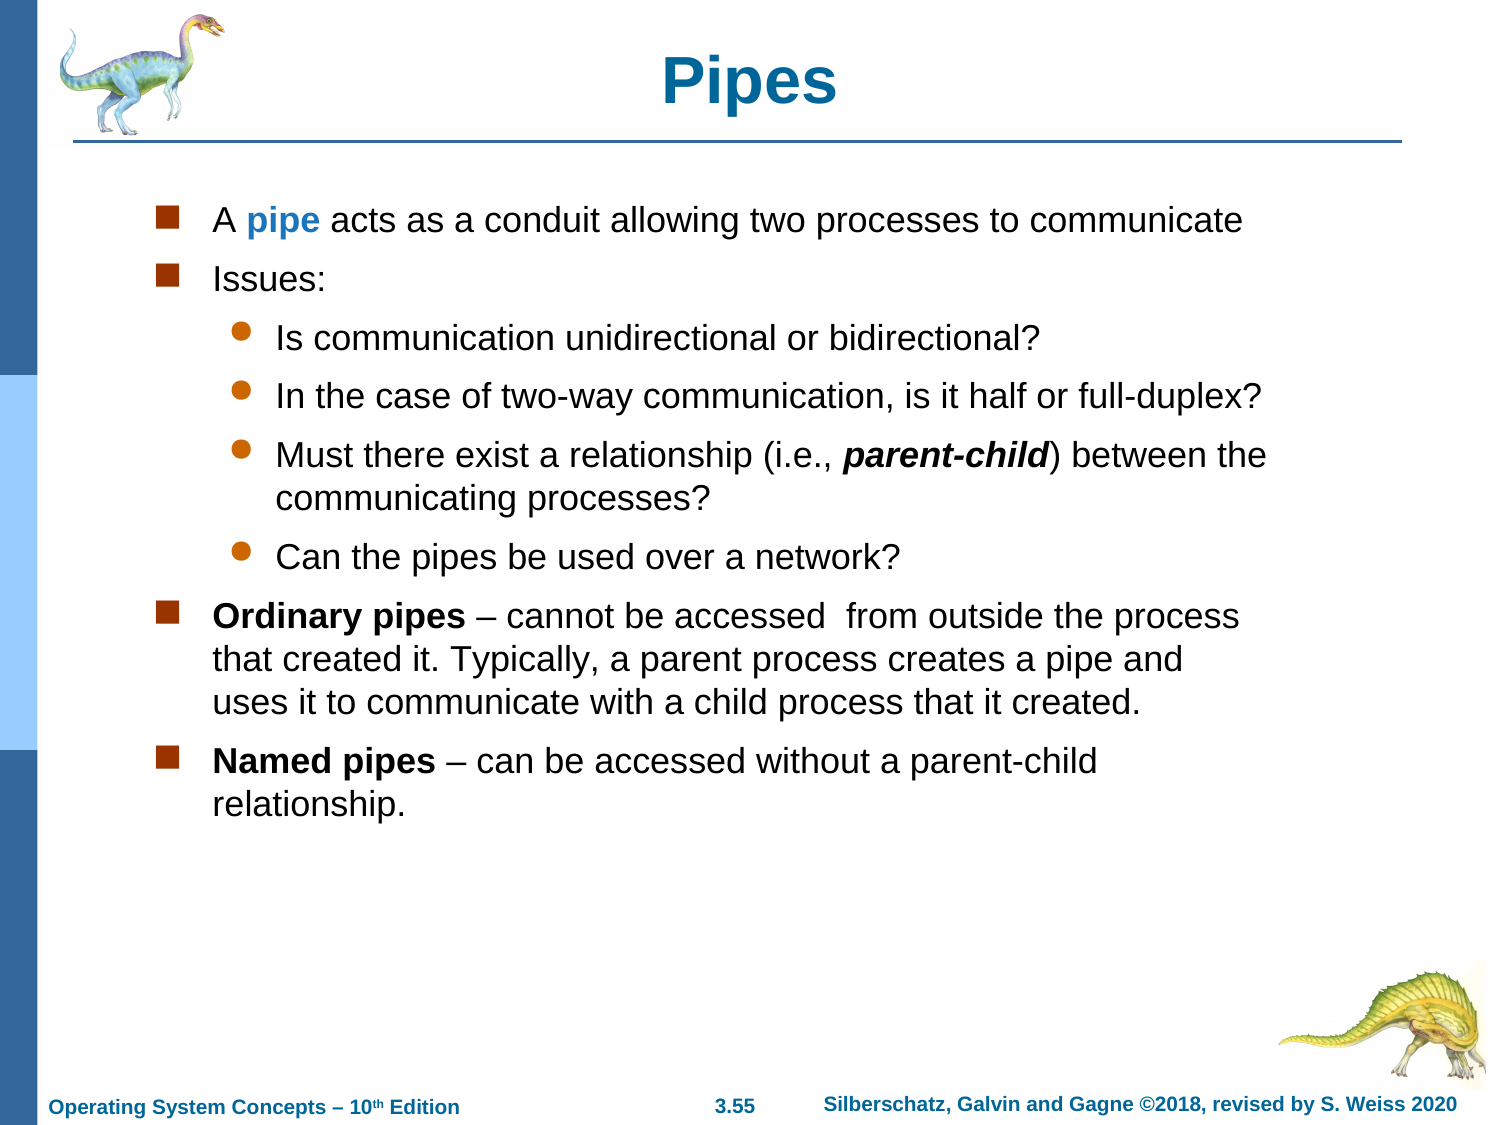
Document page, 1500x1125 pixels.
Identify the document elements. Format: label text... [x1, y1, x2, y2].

picture [46, 0, 243, 149]
title Pipes [75, 29, 1426, 125]
picture [1140, 1096, 1148, 1101]
picture [1275, 959, 1486, 1090]
list A pipe acts as a conduit allowing two processes to communicate Issues: Is communication unidirectional or bidirectional? In the case of two-way communication, is it half or full-duplex? Must there exist a relationship (i.e., parent-child) between the communicating processes? Can the pipes be used over a network? Ordinary pipes – cannot be accessed from outside the process that created it. Typically, a parent process creates a pipe and uses it to communicate with a child process that it created. Named pipes – can be accessed without a parent-child relationship. [143, 189, 1283, 933]
